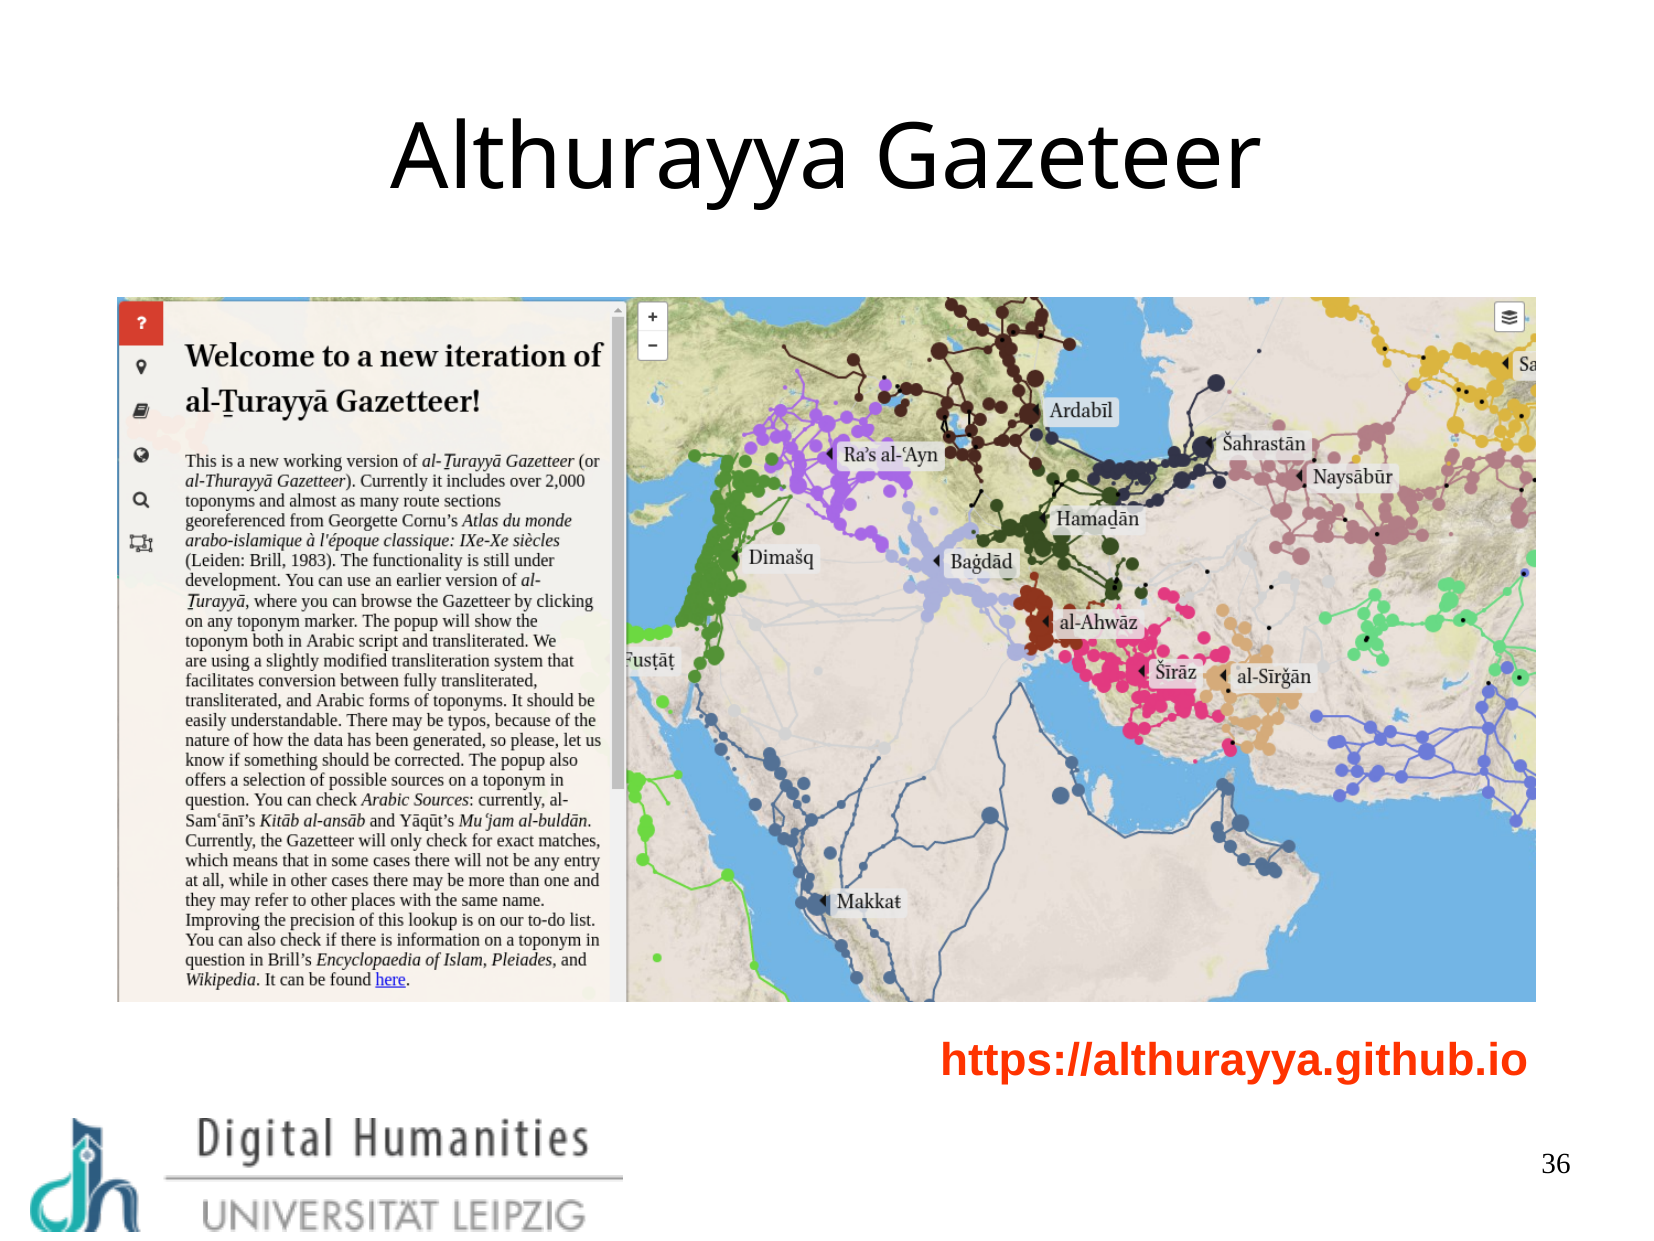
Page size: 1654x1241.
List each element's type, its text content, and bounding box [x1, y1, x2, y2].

title Althurayya Gazeteer [82, 49, 1571, 257]
picture [117, 297, 1536, 1002]
text_box https://althurayya.github.io [925, 1026, 1561, 1102]
picture [30, 1118, 623, 1232]
